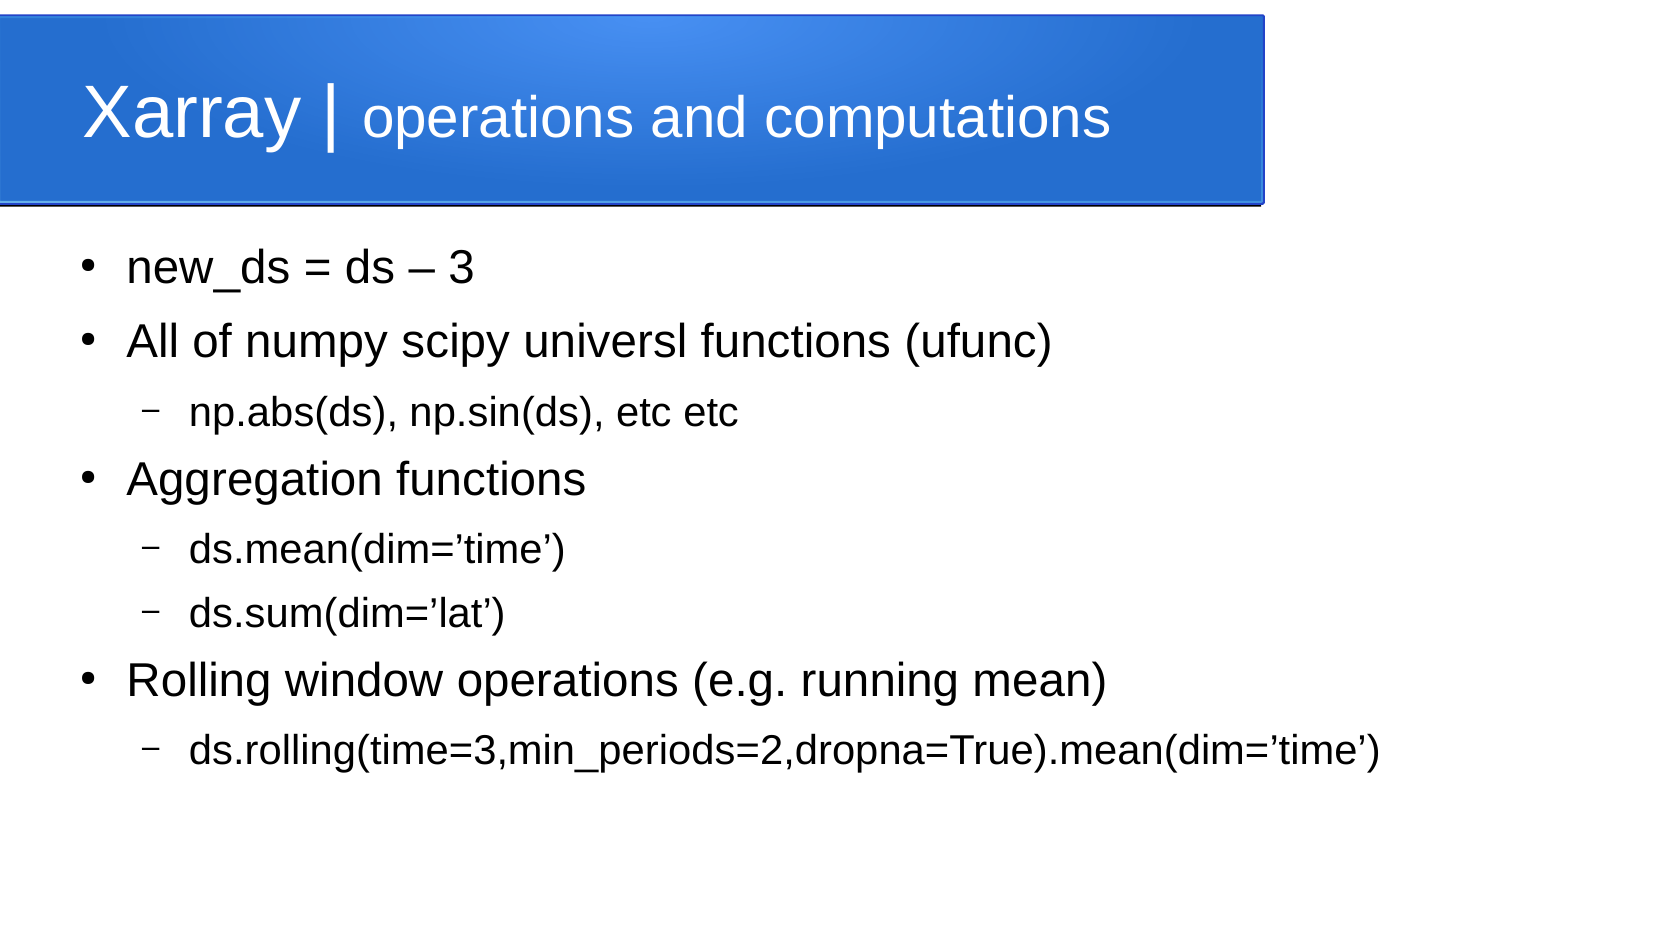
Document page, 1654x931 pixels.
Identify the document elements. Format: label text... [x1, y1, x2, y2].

list new_ds = ds – 3 All of numpy scipy universl functions (ufunc) np.abs(ds), np.sin(ds), etc etc Aggregation functions ds.mean(dim=’time’) ds.sum(dim=’lat’) Rolling window operations (e.g. running mean) ds.rolling(time=3,min_periods=2,dropna=True).mean(dim=’time’) [64, 240, 1546, 780]
title Xarray | operations and computations [82, 35, 1235, 189]
